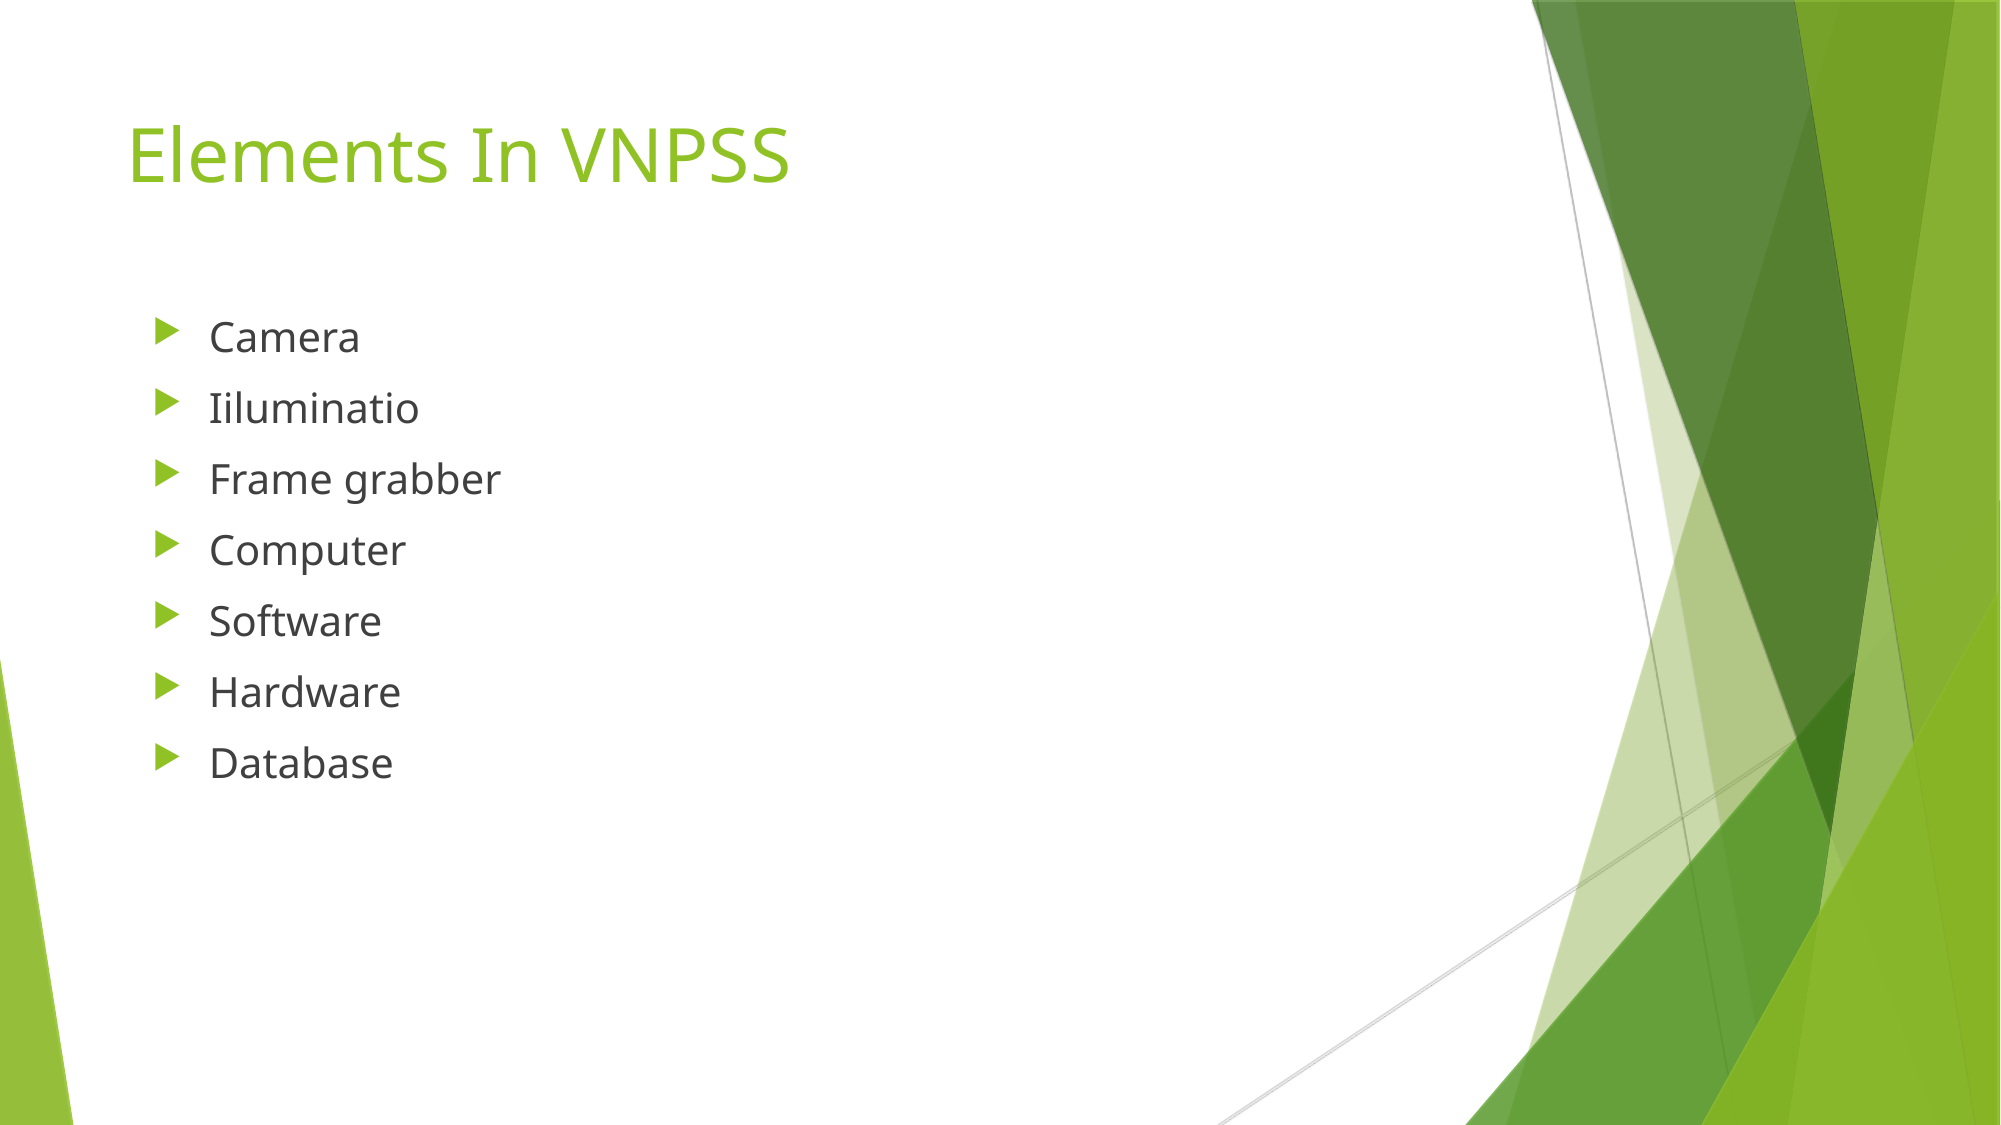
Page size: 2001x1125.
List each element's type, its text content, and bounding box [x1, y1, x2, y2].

list Camera Iiluminatio Frame grabber Computer Software Hardware Database [137, 303, 1548, 1018]
title Elements In VNPSS [111, 99, 1522, 317]
